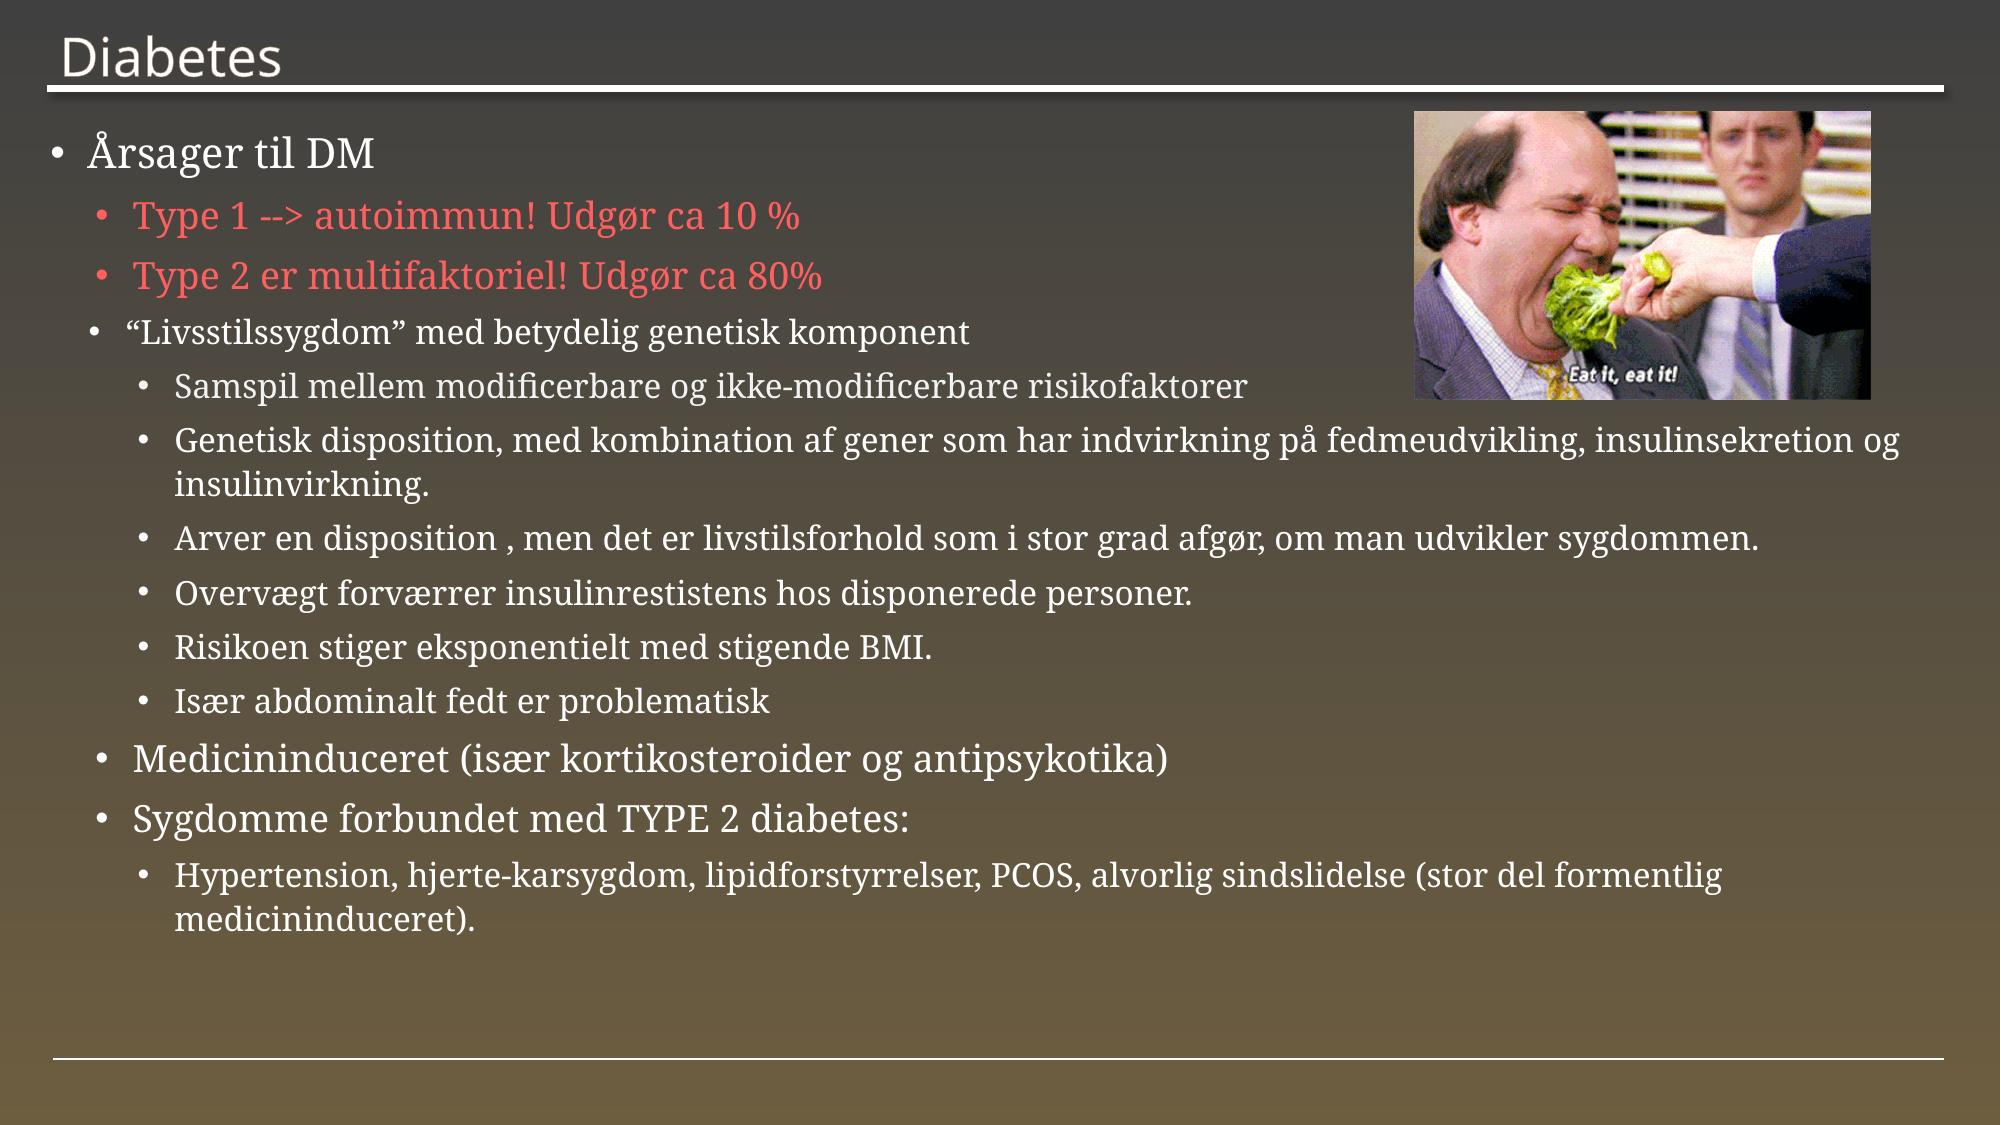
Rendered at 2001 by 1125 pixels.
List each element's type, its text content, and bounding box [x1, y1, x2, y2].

picture [1414, 111, 1871, 400]
title Diabetes [59, 29, 1021, 89]
list Årsager til DM Type 1 --> autoimmun! Udgør ca 10 % Type 2 er multifaktoriel! Udgør ca 80% “Livsstilssygdom” med betydelig genetisk komponent Samspil mellem modificerbare og ikke-modificerbare risikofaktorer Genetisk disposition, med kombination af gener som har indvirkning på fedmeudvikling, insulinsekretion og insulinvirkning. Arver en disposition , men det er livstilsforhold som i stor grad afgør, om man udvikler sygdommen. Overvægt forværrer insulinrestistens hos disponerede personer. Risikoen stiger eksponentielt med stigende BMI. Især abdominalt fedt er problematisk Medicininduceret (især kortikosteroider og antipsykotika) Sygdomme forbundet med TYPE 2 diabetes: Hypertension, hjerte-karsygdom, lipidforstyrrelser, PCOS, alvorlig sindslidelse (stor del formentlig medicininduceret). [50, 121, 1944, 1125]
